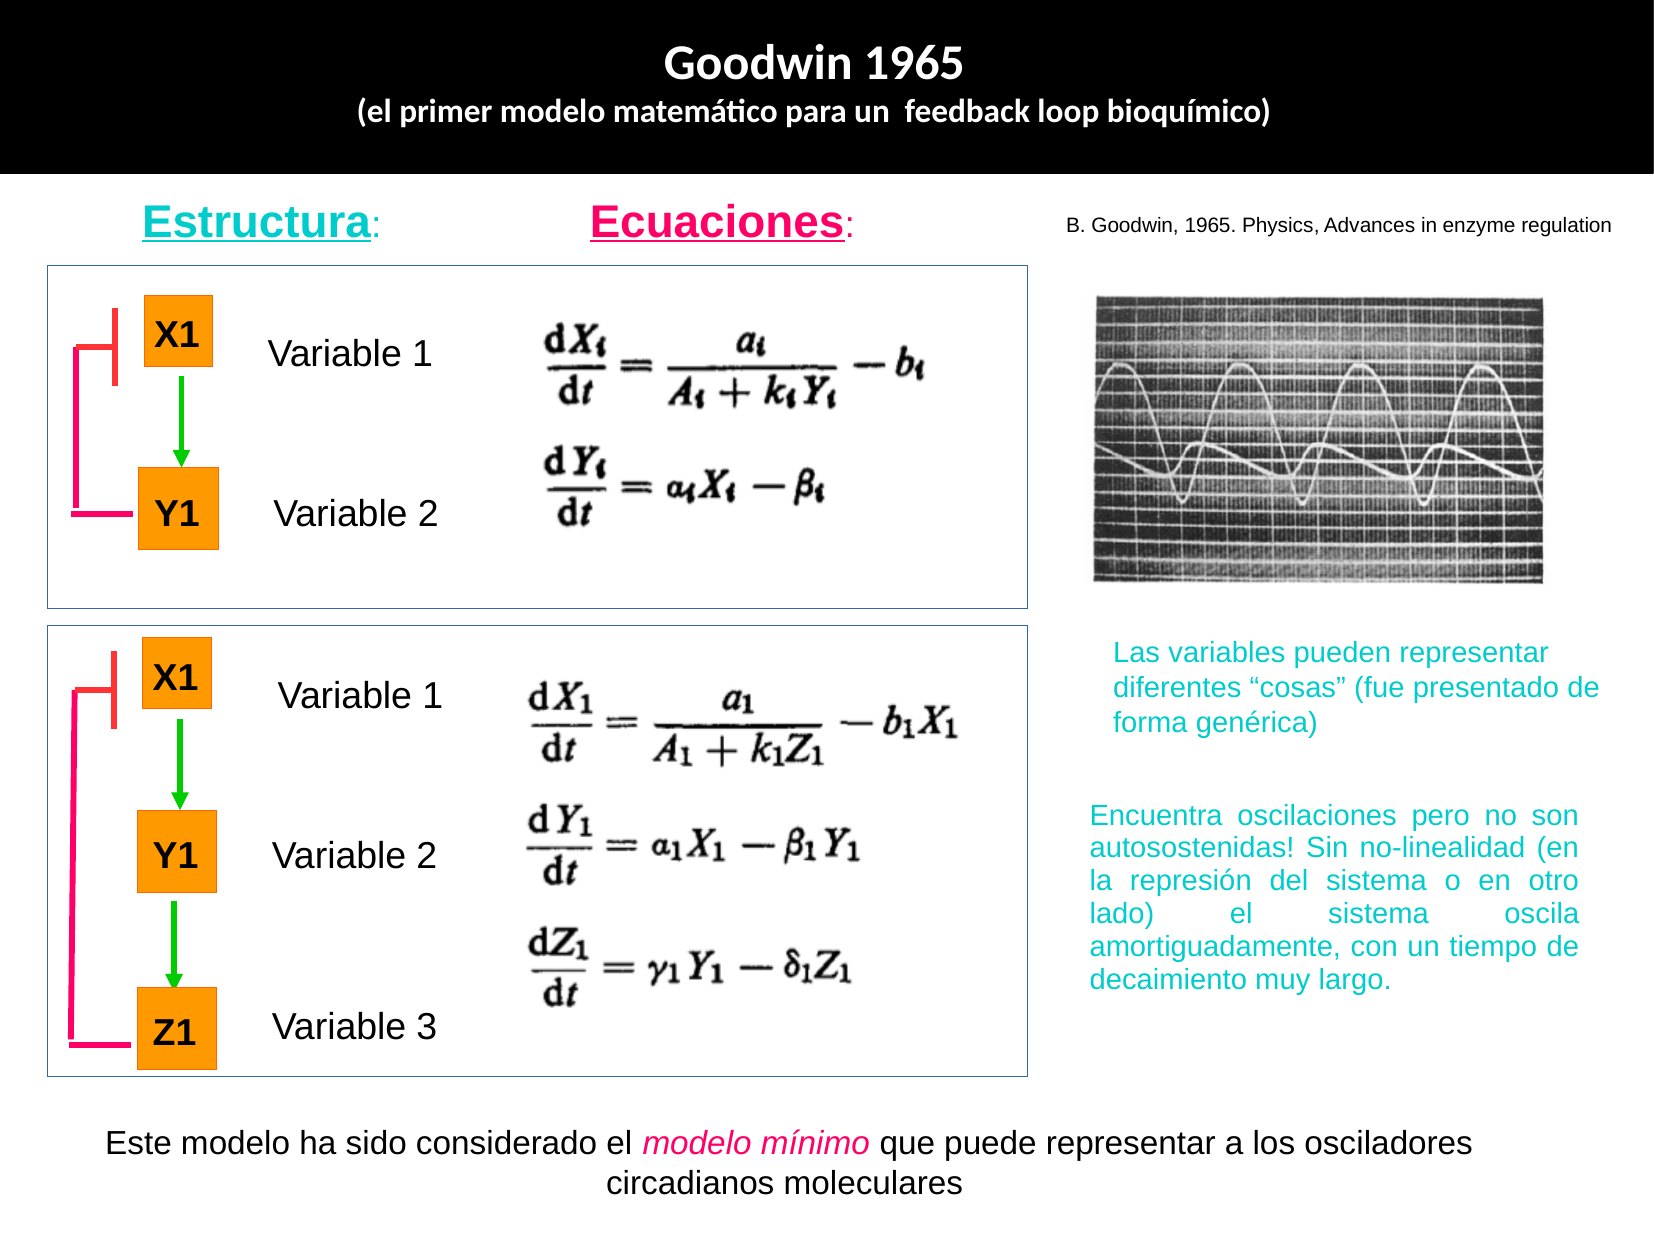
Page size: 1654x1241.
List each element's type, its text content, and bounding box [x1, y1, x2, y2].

text_box [137, 810, 217, 823]
text_box Goodwin 1965 (el primer modelo matemático para un feedback loop bioquímico) [677, 21, 952, 105]
text_box Variable 1 [252, 321, 467, 384]
text_box Las variables pueden representar diferentes “cosas” (fue presentado de forma genérica) [1062, 625, 1619, 735]
text_box [137, 987, 217, 1000]
text_box [0, 0, 1654, 173]
text_box [144, 295, 213, 303]
text_box Variable 1 [262, 663, 477, 727]
picture [483, 660, 987, 1022]
text_box [137, 887, 217, 893]
text_box [137, 1064, 217, 1070]
text_box X1 [137, 645, 223, 709]
text_box Z1 [137, 1000, 221, 1064]
text_box Y1 [137, 823, 221, 887]
text_box Variable 2 [257, 823, 460, 887]
text_box Ecuaciones: [574, 184, 898, 257]
text_box Este modelo ha sido considerado el modelo mínimo que puede representar a los osciladores circadianos moleculares [4, 1113, 1530, 1241]
text_box Variable 2 [258, 481, 461, 544]
text_box [138, 467, 219, 550]
text_box Encuentra oscilaciones pero no son autosostenidas! Sin no-linealidad (en la represión del sistema o en otro lado) el sistema oscila amortiguadamente, con un tiempo de decaimiento muy largo. [1039, 791, 1595, 1017]
text_box X1 [139, 303, 225, 366]
text_box Estructura: [127, 184, 420, 257]
picture [1086, 295, 1548, 585]
text_box [142, 637, 212, 645]
text_box B. Goodwin, 1965. Physics, Advances in enzyme regulation [1051, 206, 1630, 254]
text_box Variable 3 [257, 994, 460, 1058]
text_box Y1 [139, 481, 223, 544]
picture [519, 307, 945, 533]
